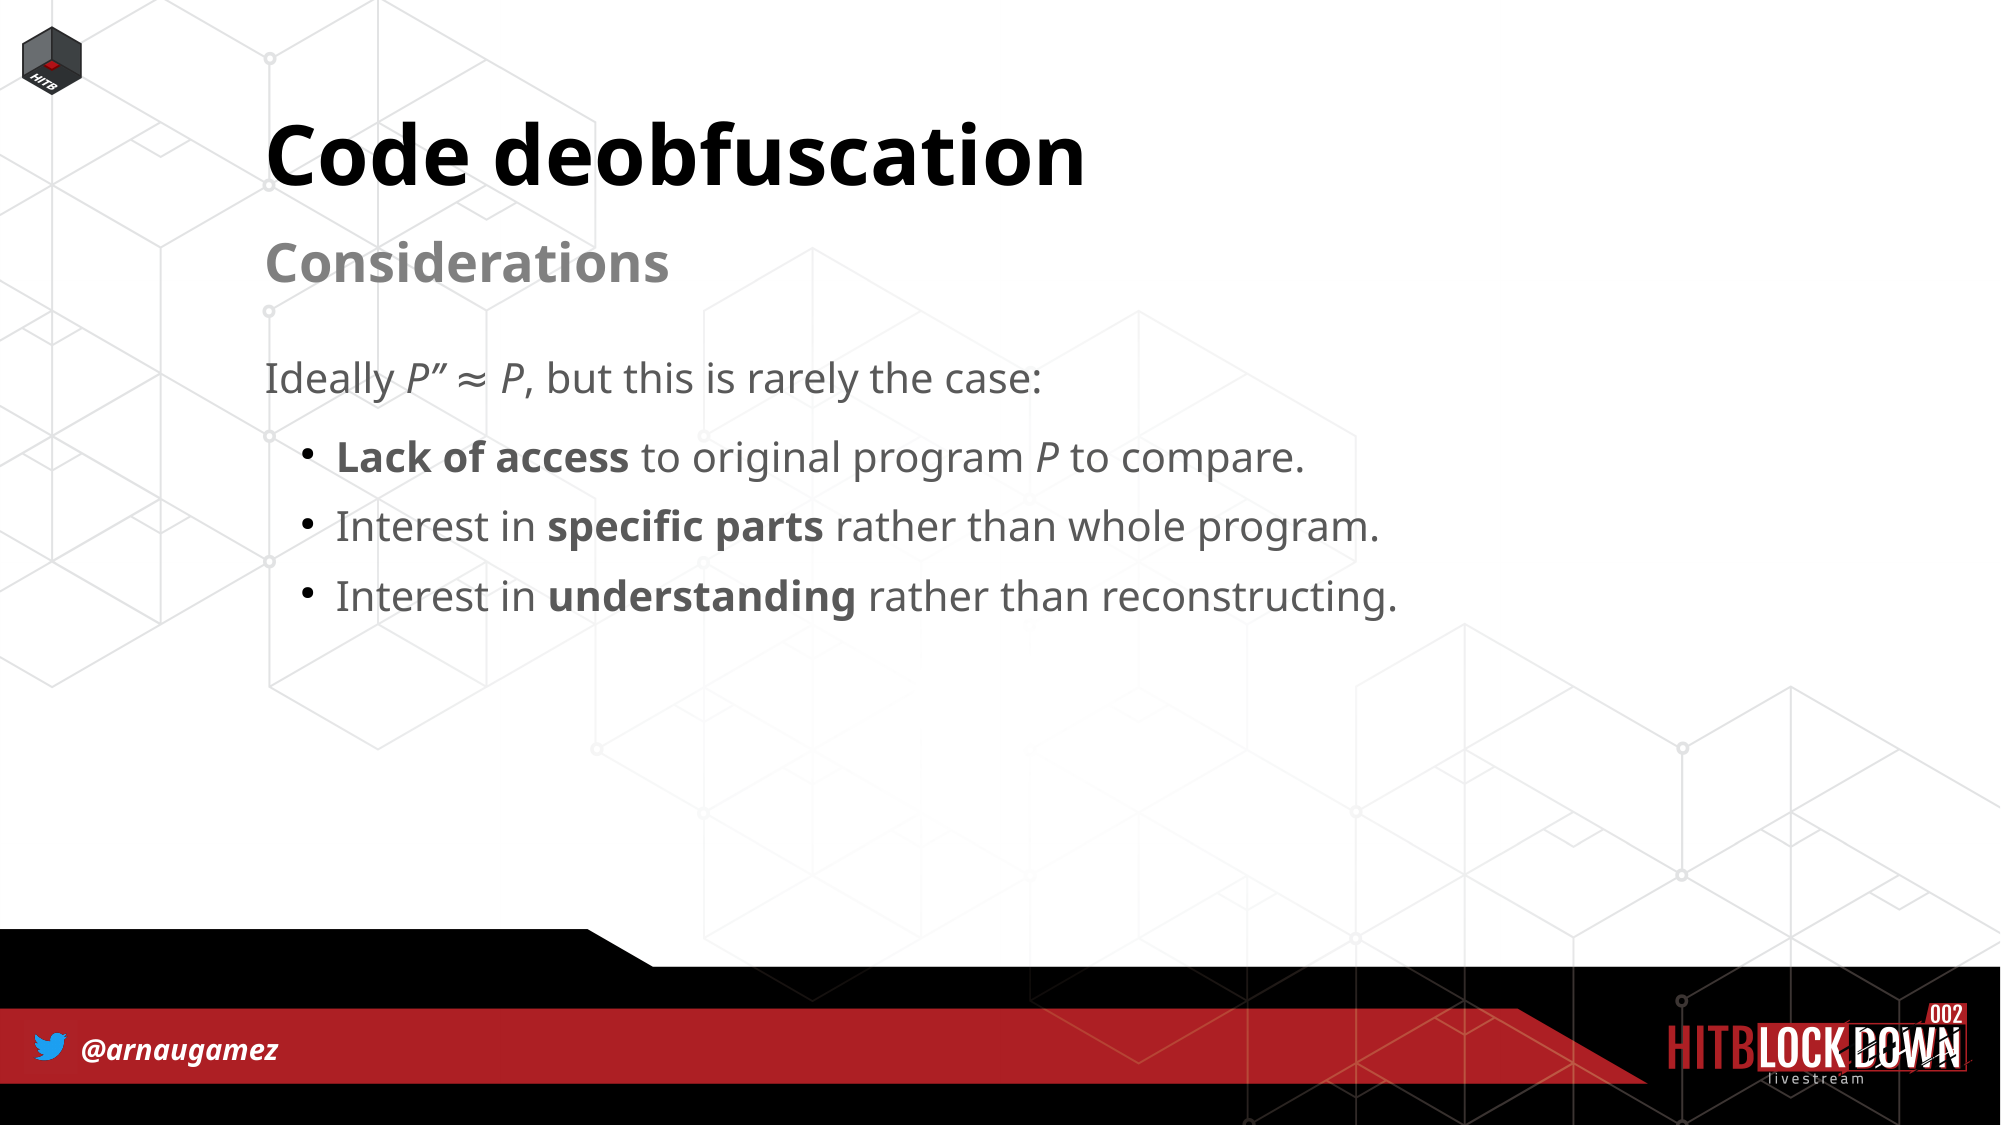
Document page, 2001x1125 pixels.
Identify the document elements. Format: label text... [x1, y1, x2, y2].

picture [0, 0, 2001, 1125]
title Code deobfuscation [249, 108, 1750, 210]
subtitle Ideally P’’ ≈ P, but this is rarely the case: Lack of access to original program P to compare. Interest in specific parts rather than whole program. Interest in understanding rather than reconstructing. [250, 336, 1750, 706]
text_box Considerations [249, 227, 1790, 322]
